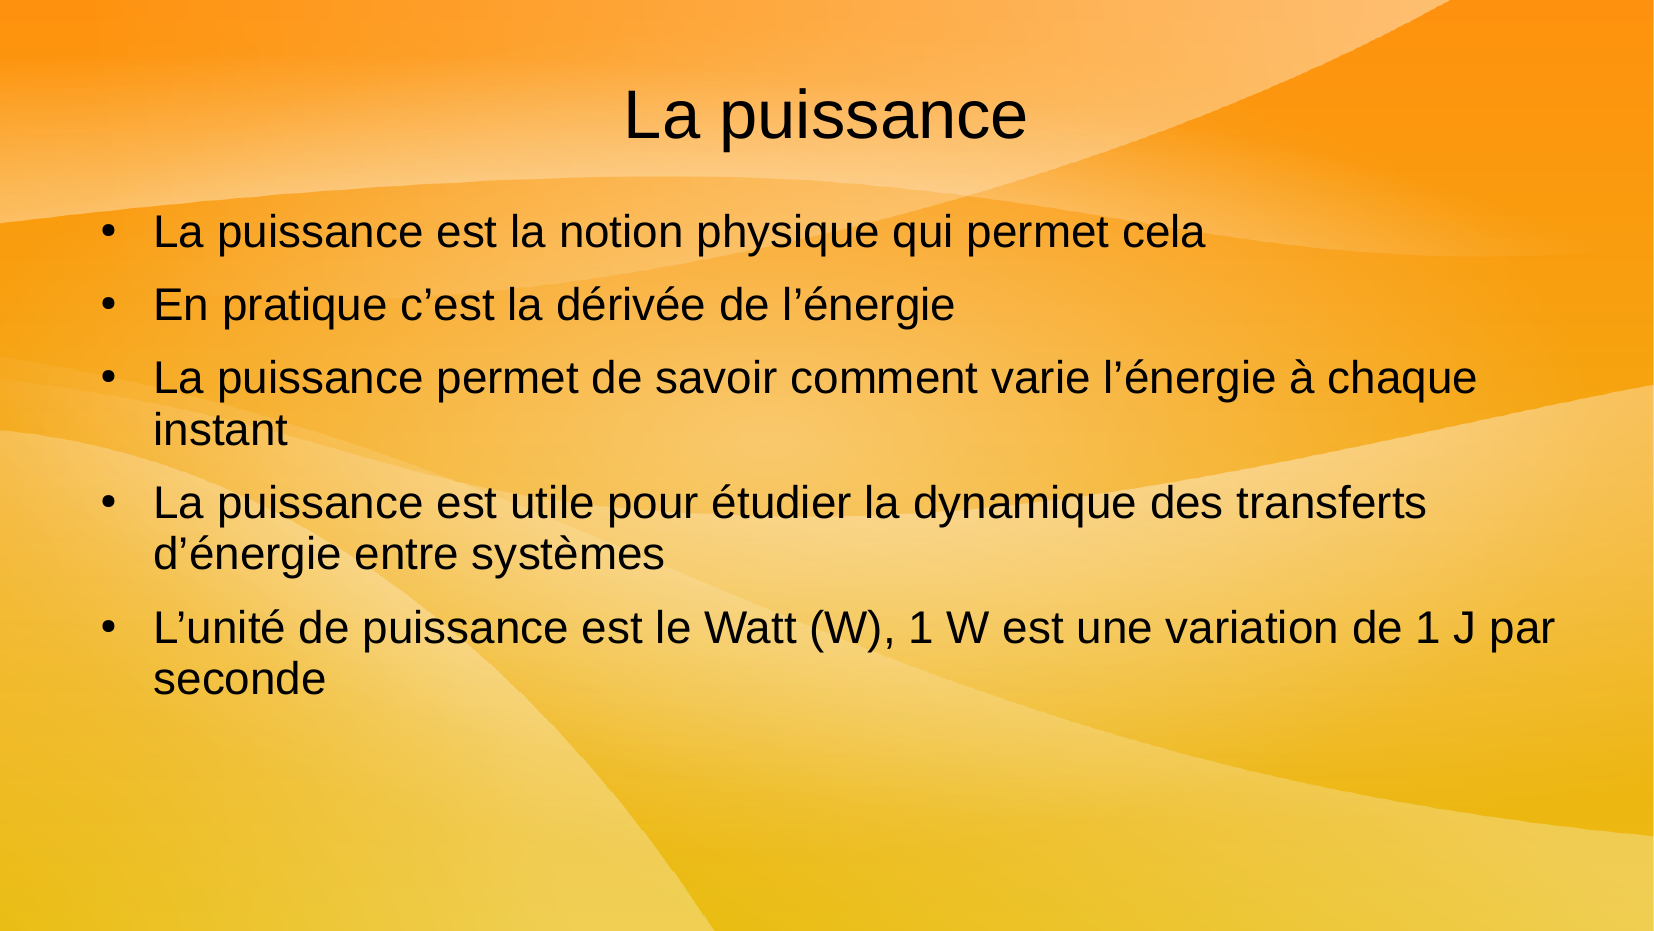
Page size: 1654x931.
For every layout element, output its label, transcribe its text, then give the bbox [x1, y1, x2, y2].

list La puissance est la notion physique qui permet cela En pratique c’est la dérivée de l’énergie La puissance permet de savoir comment varie l’énergie à chaque instant La puissance est utile pour étudier la dynamique des transferts d’énergie entre systèmes L’unité de puissance est le Watt (W), 1 W est une variation de 1 J par seconde [82, 205, 1571, 904]
picture [0, 0, 1654, 931]
title La puissance [82, 37, 1571, 193]
